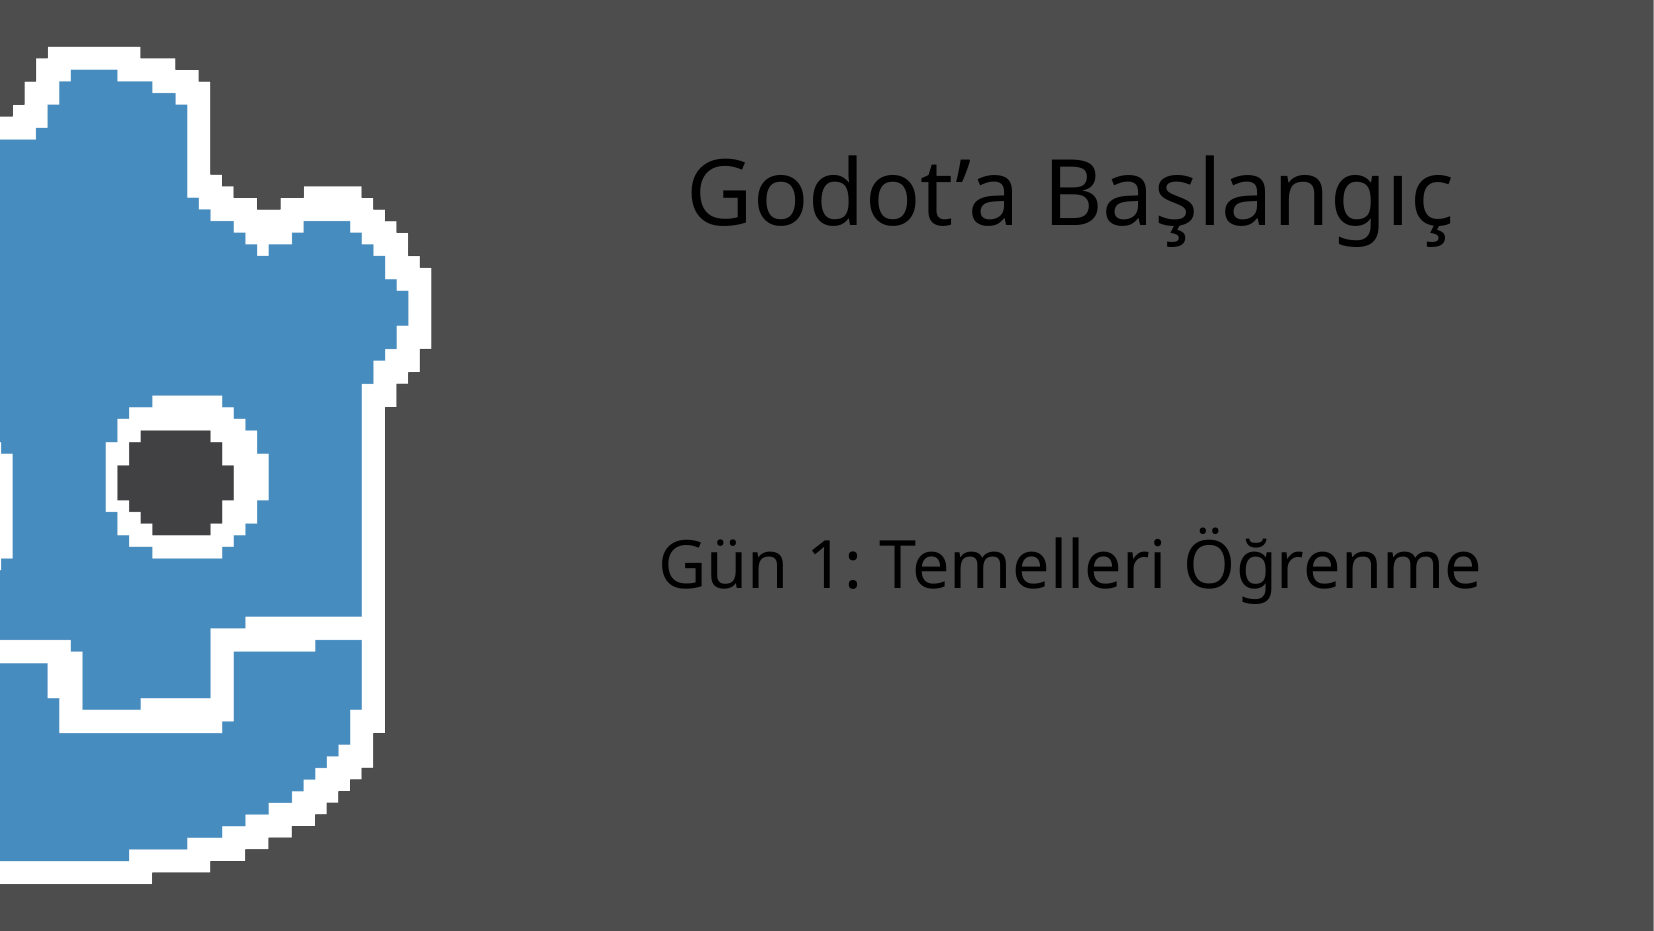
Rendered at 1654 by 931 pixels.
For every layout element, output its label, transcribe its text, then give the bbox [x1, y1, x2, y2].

picture [0, 0, 1654, 931]
subtitle Gün 1: Temelleri Öğrenme [566, 293, 1576, 833]
title Godot’a Başlangıç [566, 112, 1576, 268]
